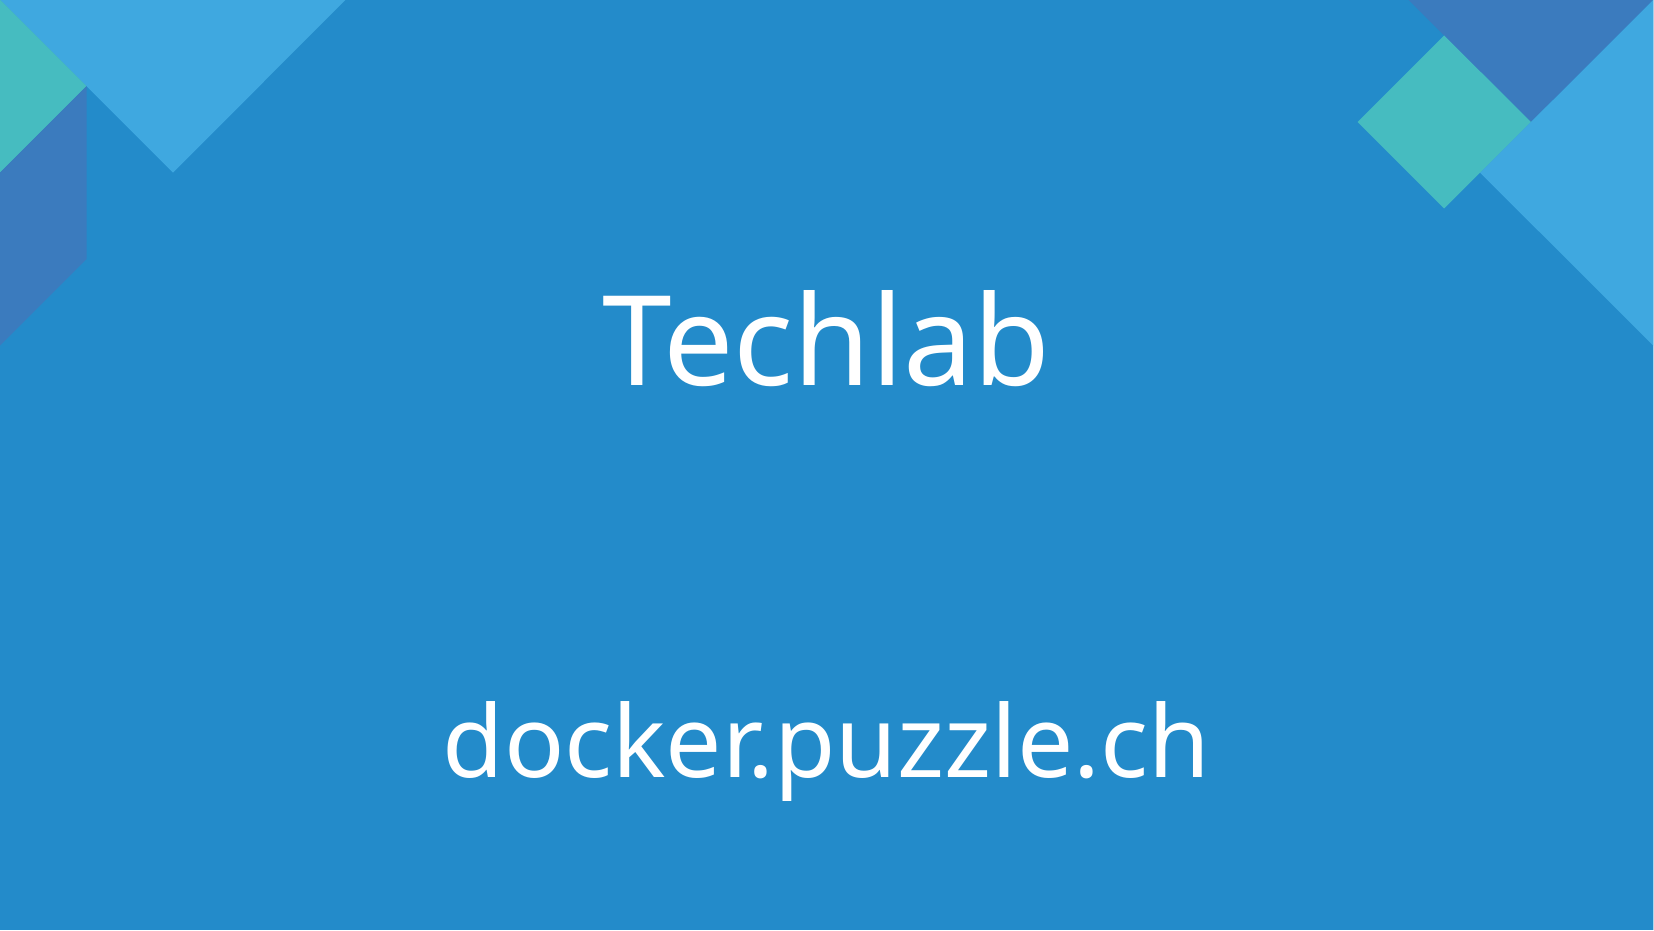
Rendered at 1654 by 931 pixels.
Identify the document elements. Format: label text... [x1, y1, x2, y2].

title docker.puzzle.ch [59, 606, 1595, 871]
title Techlab [59, 248, 1595, 426]
